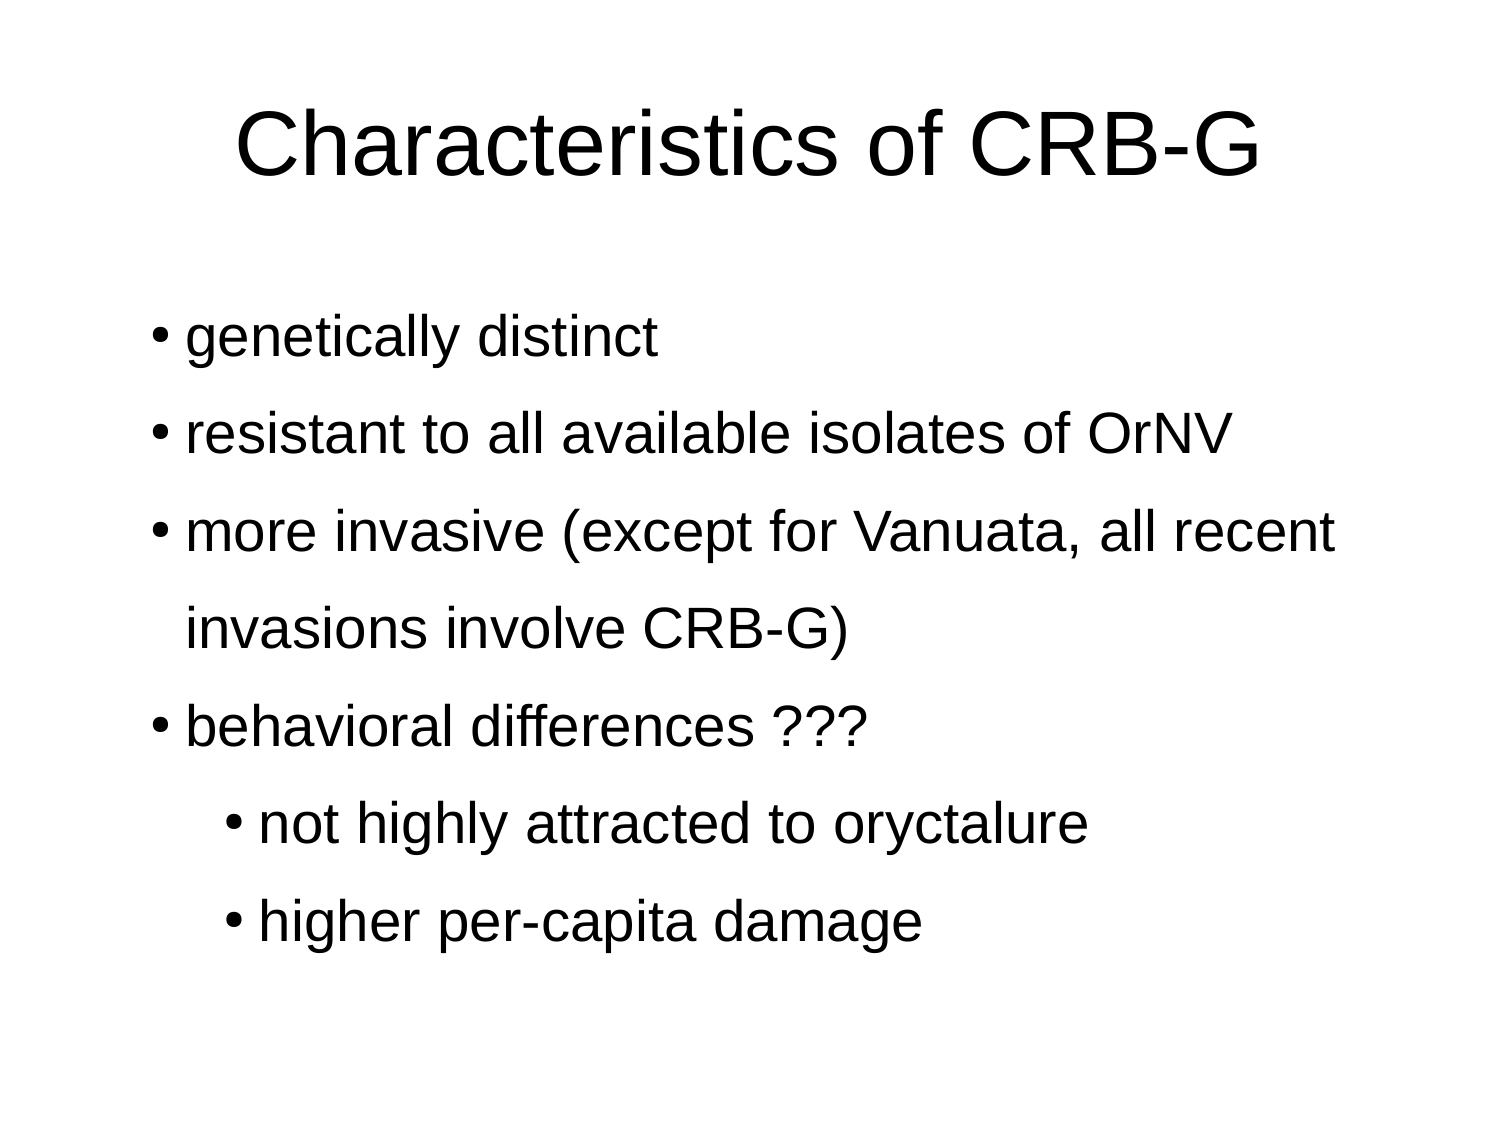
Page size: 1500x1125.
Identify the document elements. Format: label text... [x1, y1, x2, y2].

text_box Characteristics of CRB-G [74, 44, 1425, 233]
text_box genetically distinct resistant to all available isolates of OrNV more invasive (except for Vanuata, all recent invasions involve CRB-G) behavioral differences ??? not highly attracted to oryctalure higher per-capita damage [135, 207, 1367, 961]
